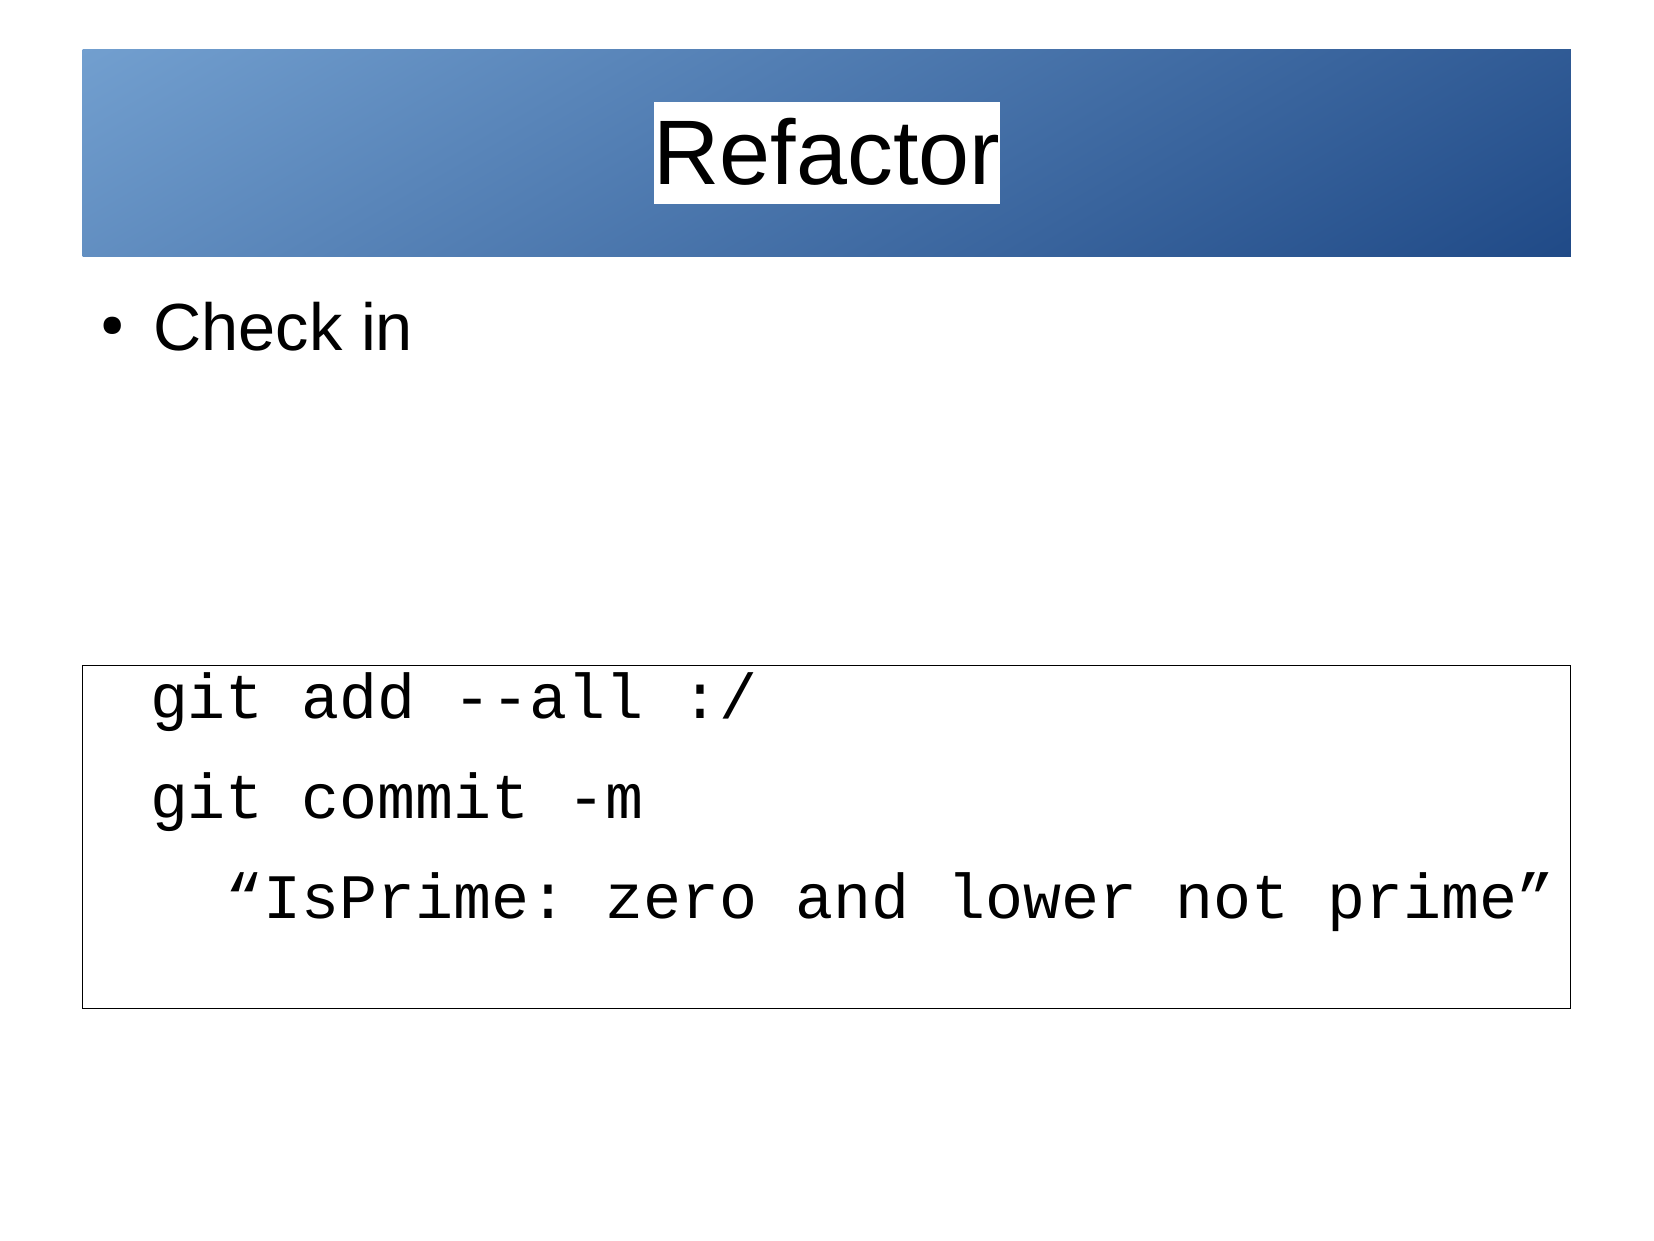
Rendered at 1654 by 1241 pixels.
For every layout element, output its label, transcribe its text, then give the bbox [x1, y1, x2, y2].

title Refactor [82, 49, 1571, 257]
list Check in [82, 290, 1571, 634]
list git add --all :/ git commit -m “IsPrime: zero and lower not prime” [82, 665, 1571, 1009]
